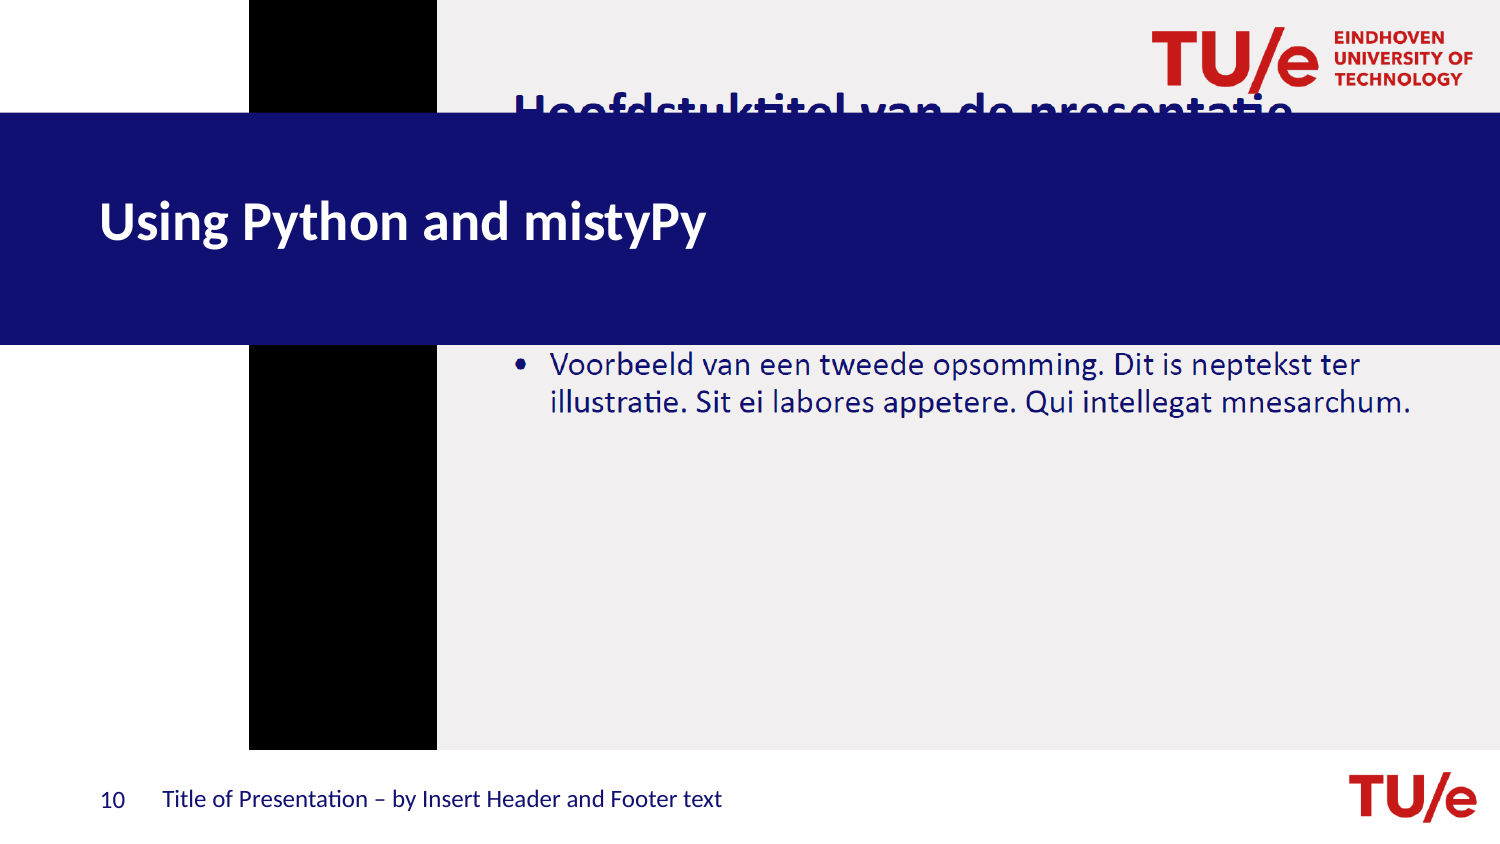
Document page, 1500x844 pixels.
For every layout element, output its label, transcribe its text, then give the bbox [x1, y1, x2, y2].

title Using Python and mistyPy [0, 112, 1500, 345]
text_box [100, 783, 199, 841]
text_box Title of Presentation – by Insert Header and Footer text [162, 782, 1267, 841]
